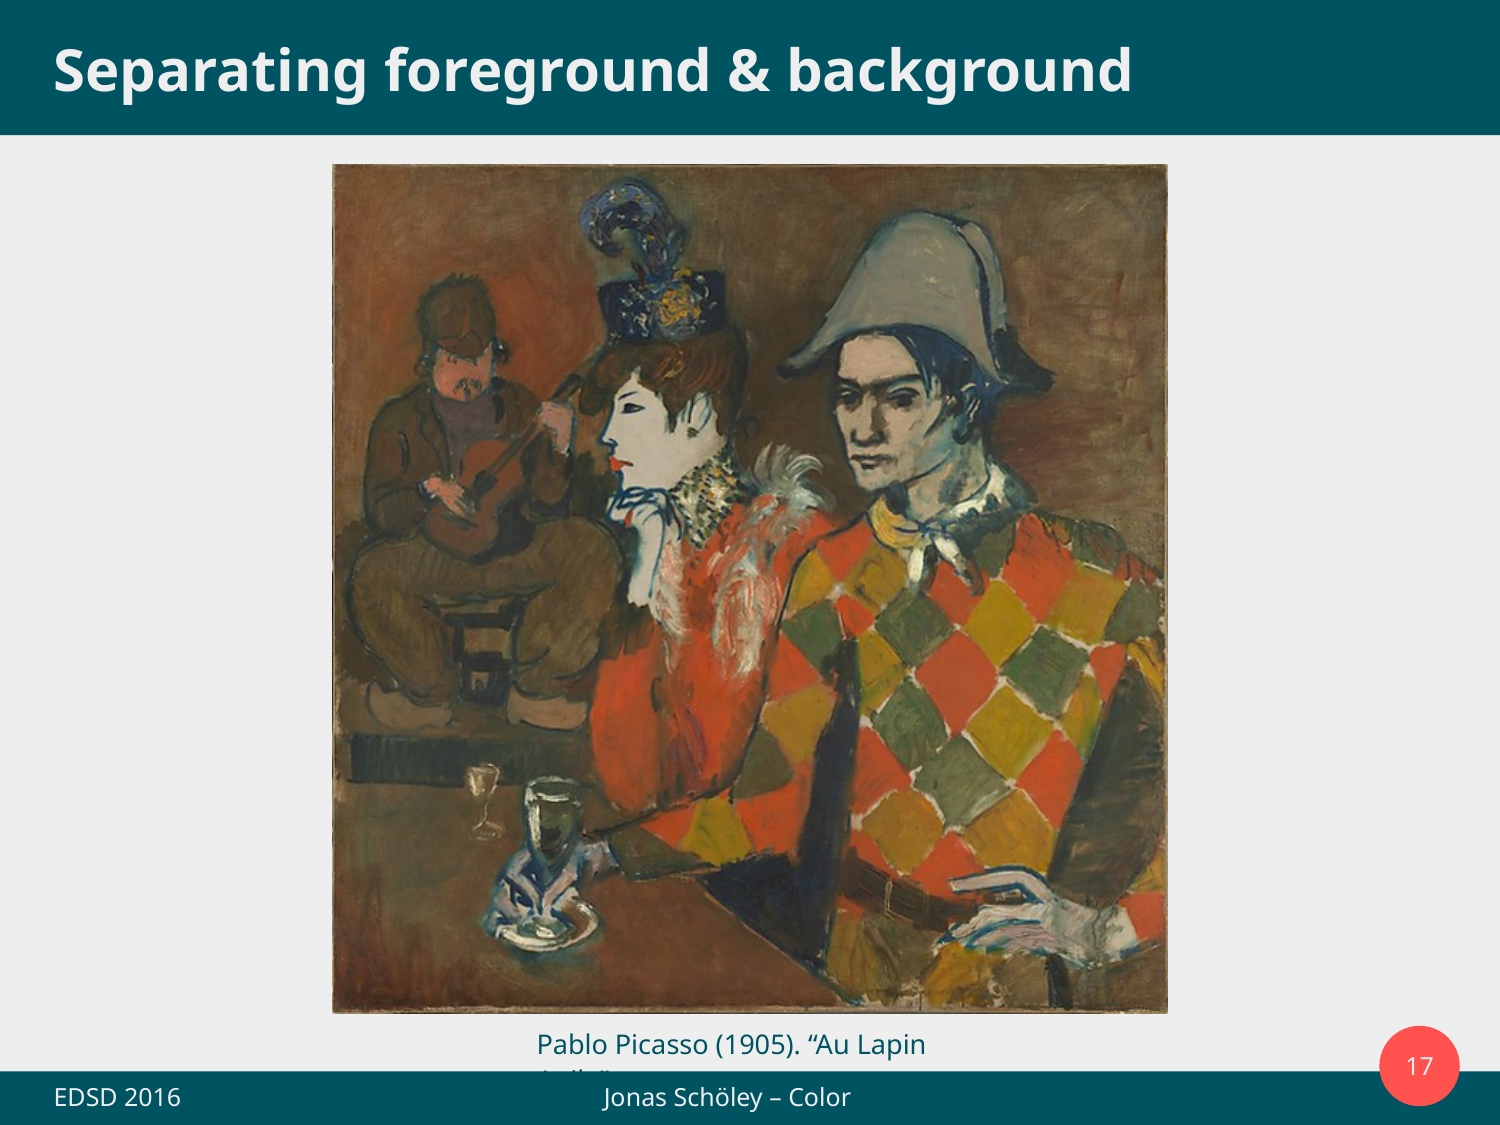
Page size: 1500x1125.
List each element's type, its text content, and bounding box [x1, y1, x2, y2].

text_box Pablo Picasso (1905). “Au Lapin Agile”. [521, 1018, 979, 1069]
title Separating foreground & background [53, 0, 1447, 141]
picture [332, 164, 1168, 1014]
